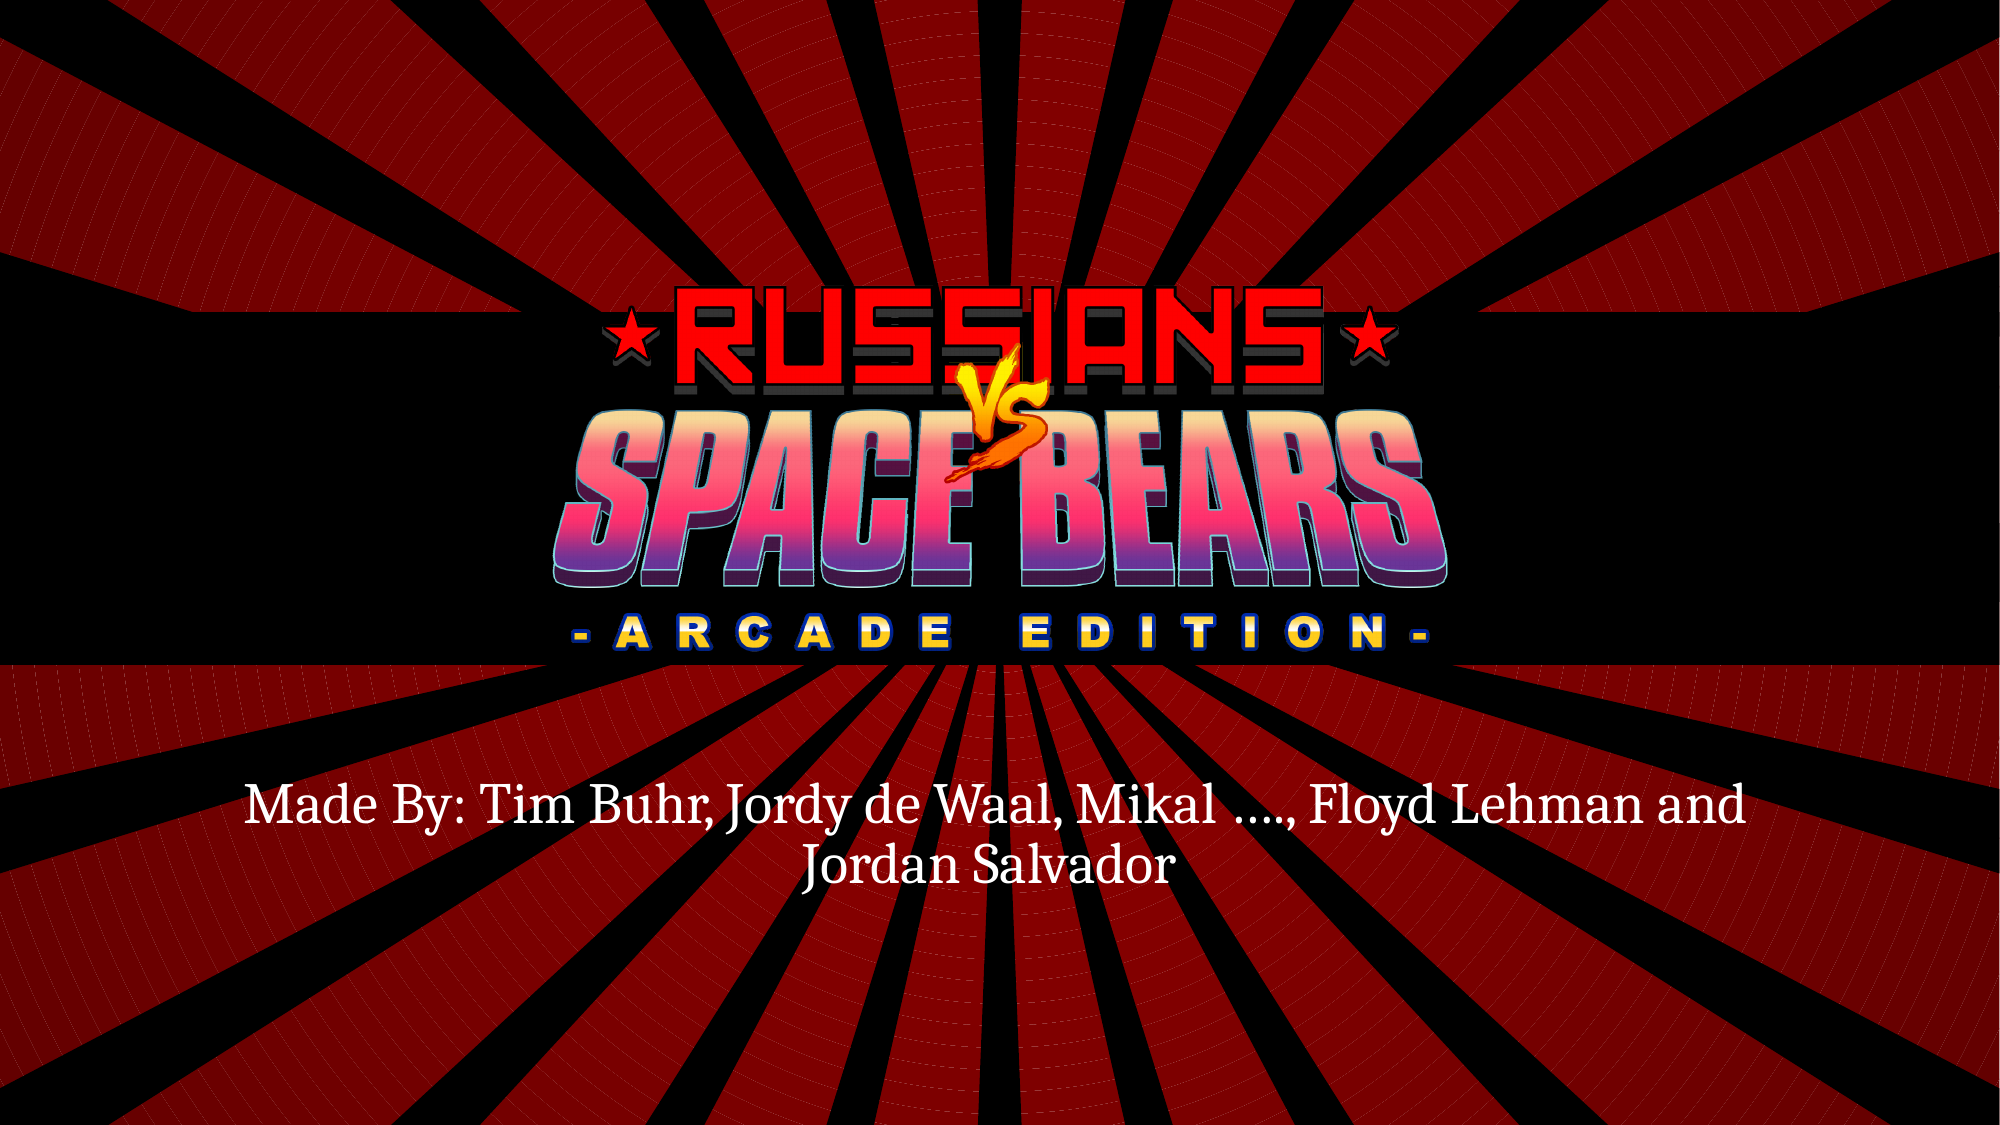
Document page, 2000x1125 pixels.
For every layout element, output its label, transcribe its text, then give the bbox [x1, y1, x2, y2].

subtitle Made By: Tim Buhr, Jordy de Waal, Mikal …., Floyd Lehman and Jordan Salvador [196, 765, 437, 932]
picture [437, 0, 1563, 1033]
subtitle Made By: Tim Buhr, Jordy de Waal, Mikal …., Floyd Lehman and Jordan Salvador [1563, 765, 1796, 932]
